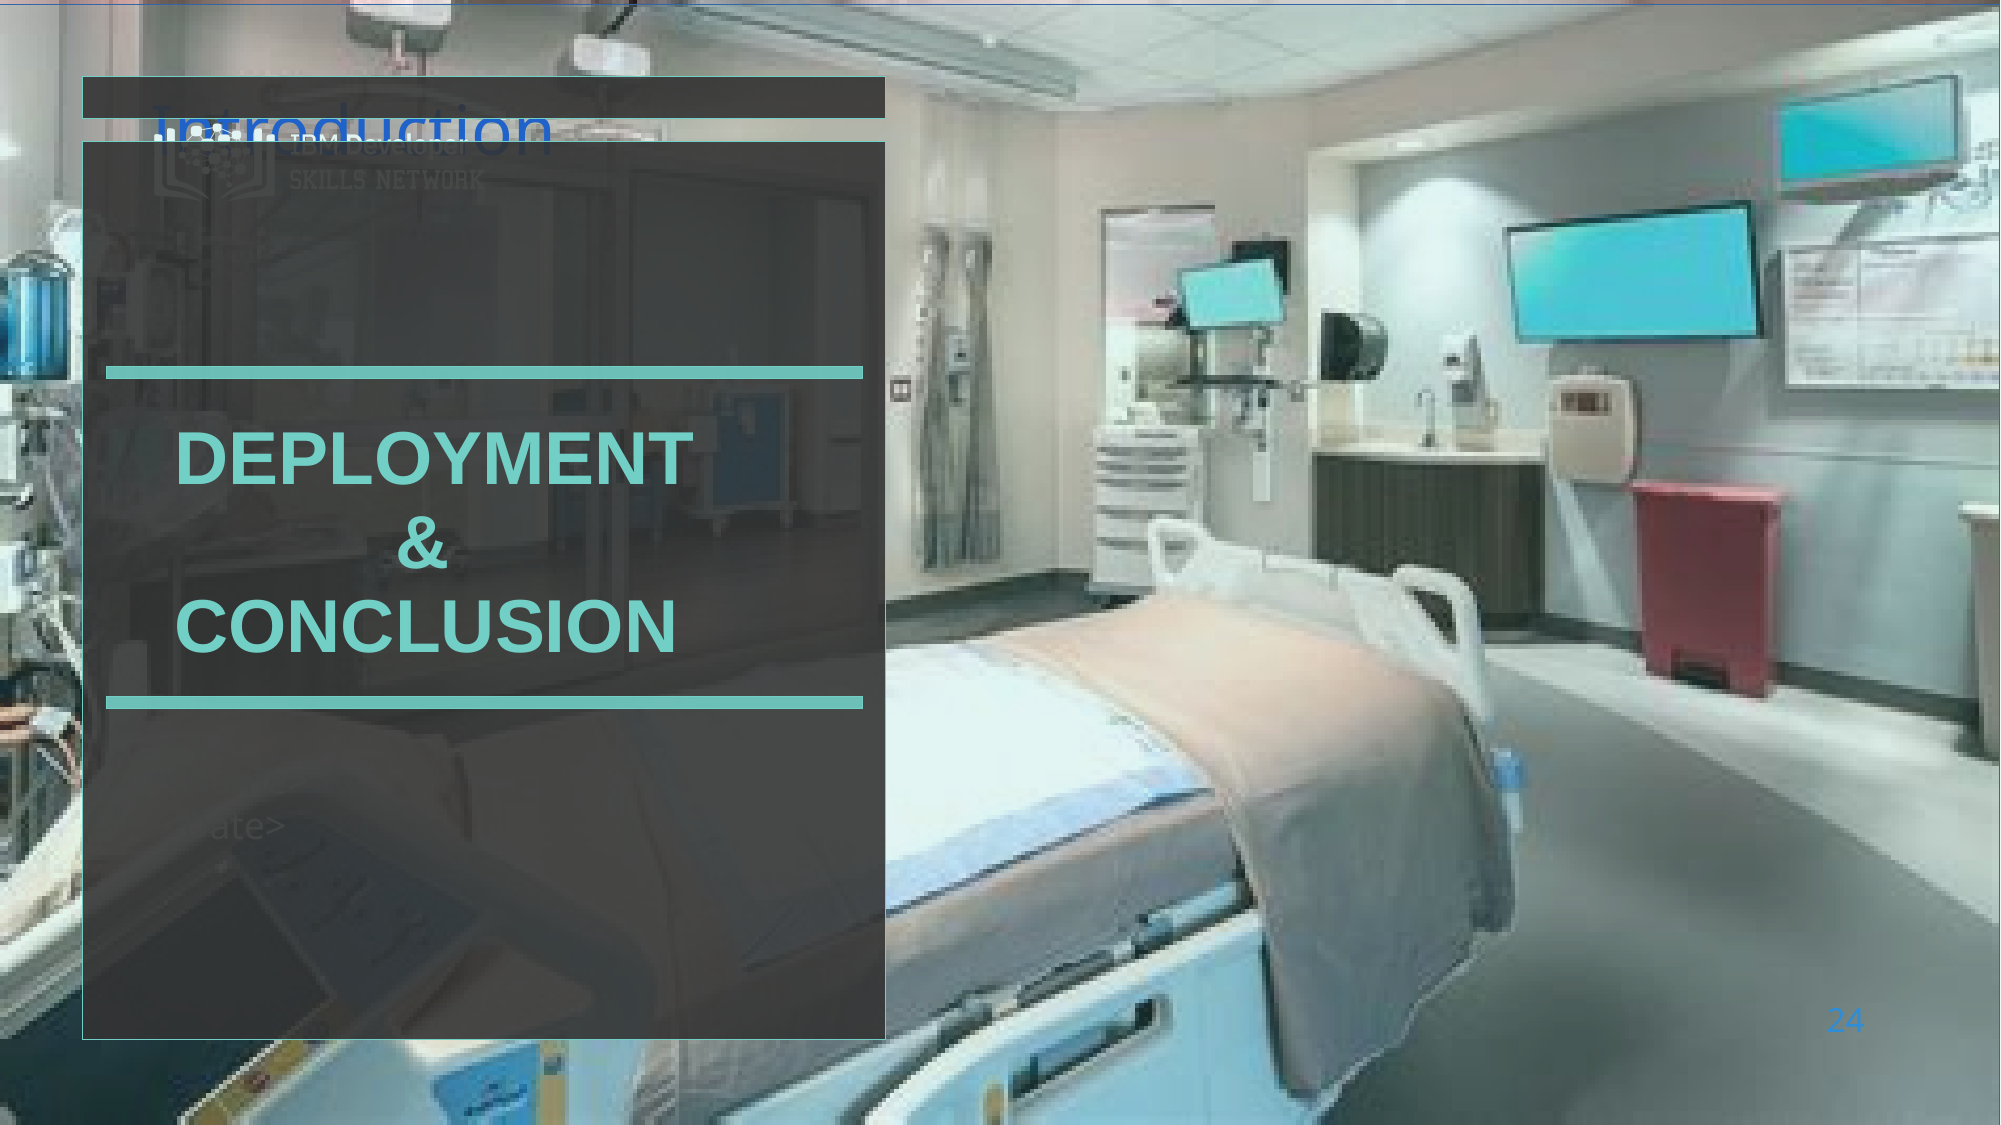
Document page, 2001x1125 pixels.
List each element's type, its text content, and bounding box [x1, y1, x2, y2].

text_box [0, 4, 2000, 1125]
text_box DEPLOYMENT & CONCLUSION [159, 409, 833, 677]
picture [0, 0, 2001, 1125]
